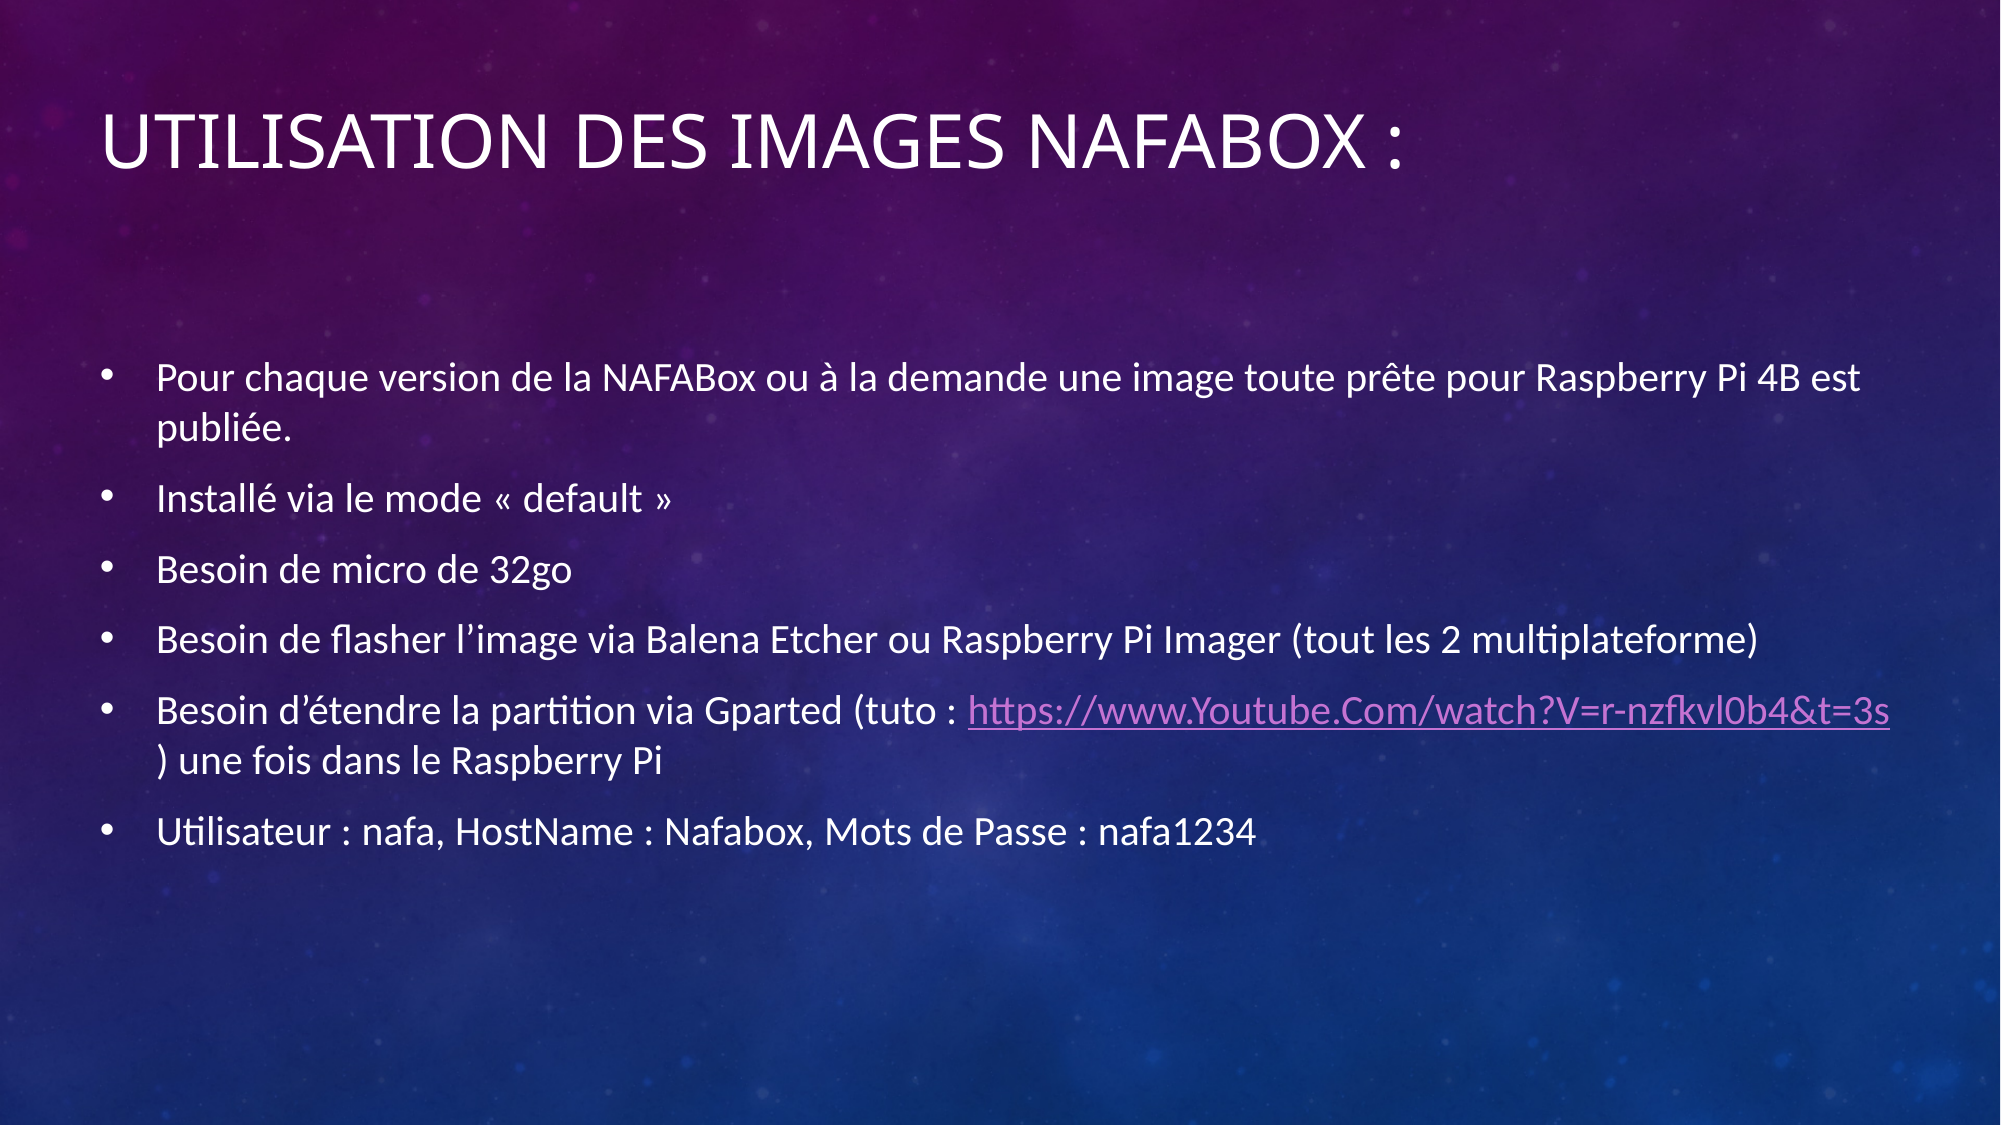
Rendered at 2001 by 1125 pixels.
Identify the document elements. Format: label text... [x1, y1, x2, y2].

picture [0, 0, 2001, 1125]
subtitle Pour chaque version de la NAFABox ou à la demande une image toute prête pour Raspberry Pi 4B est publiée. Installé via le mode « default » Besoin de micro de 32go Besoin de flasher l’image via Balena Etcher ou Raspberry Pi Imager (tout les 2 multiplateforme) Besoin d’étendre la partition via Gparted (tuto : https://www.Youtube.Com/watch?V=r-nzfkvl0b4&t=3s ) une fois dans le Raspberry Pi Utilisateur : nafa, HostName : Nafabox, Mots de Passe : nafa1234 [99, 391, 1900, 883]
title Utilisation des Images NAFABox : [99, 44, 1900, 232]
